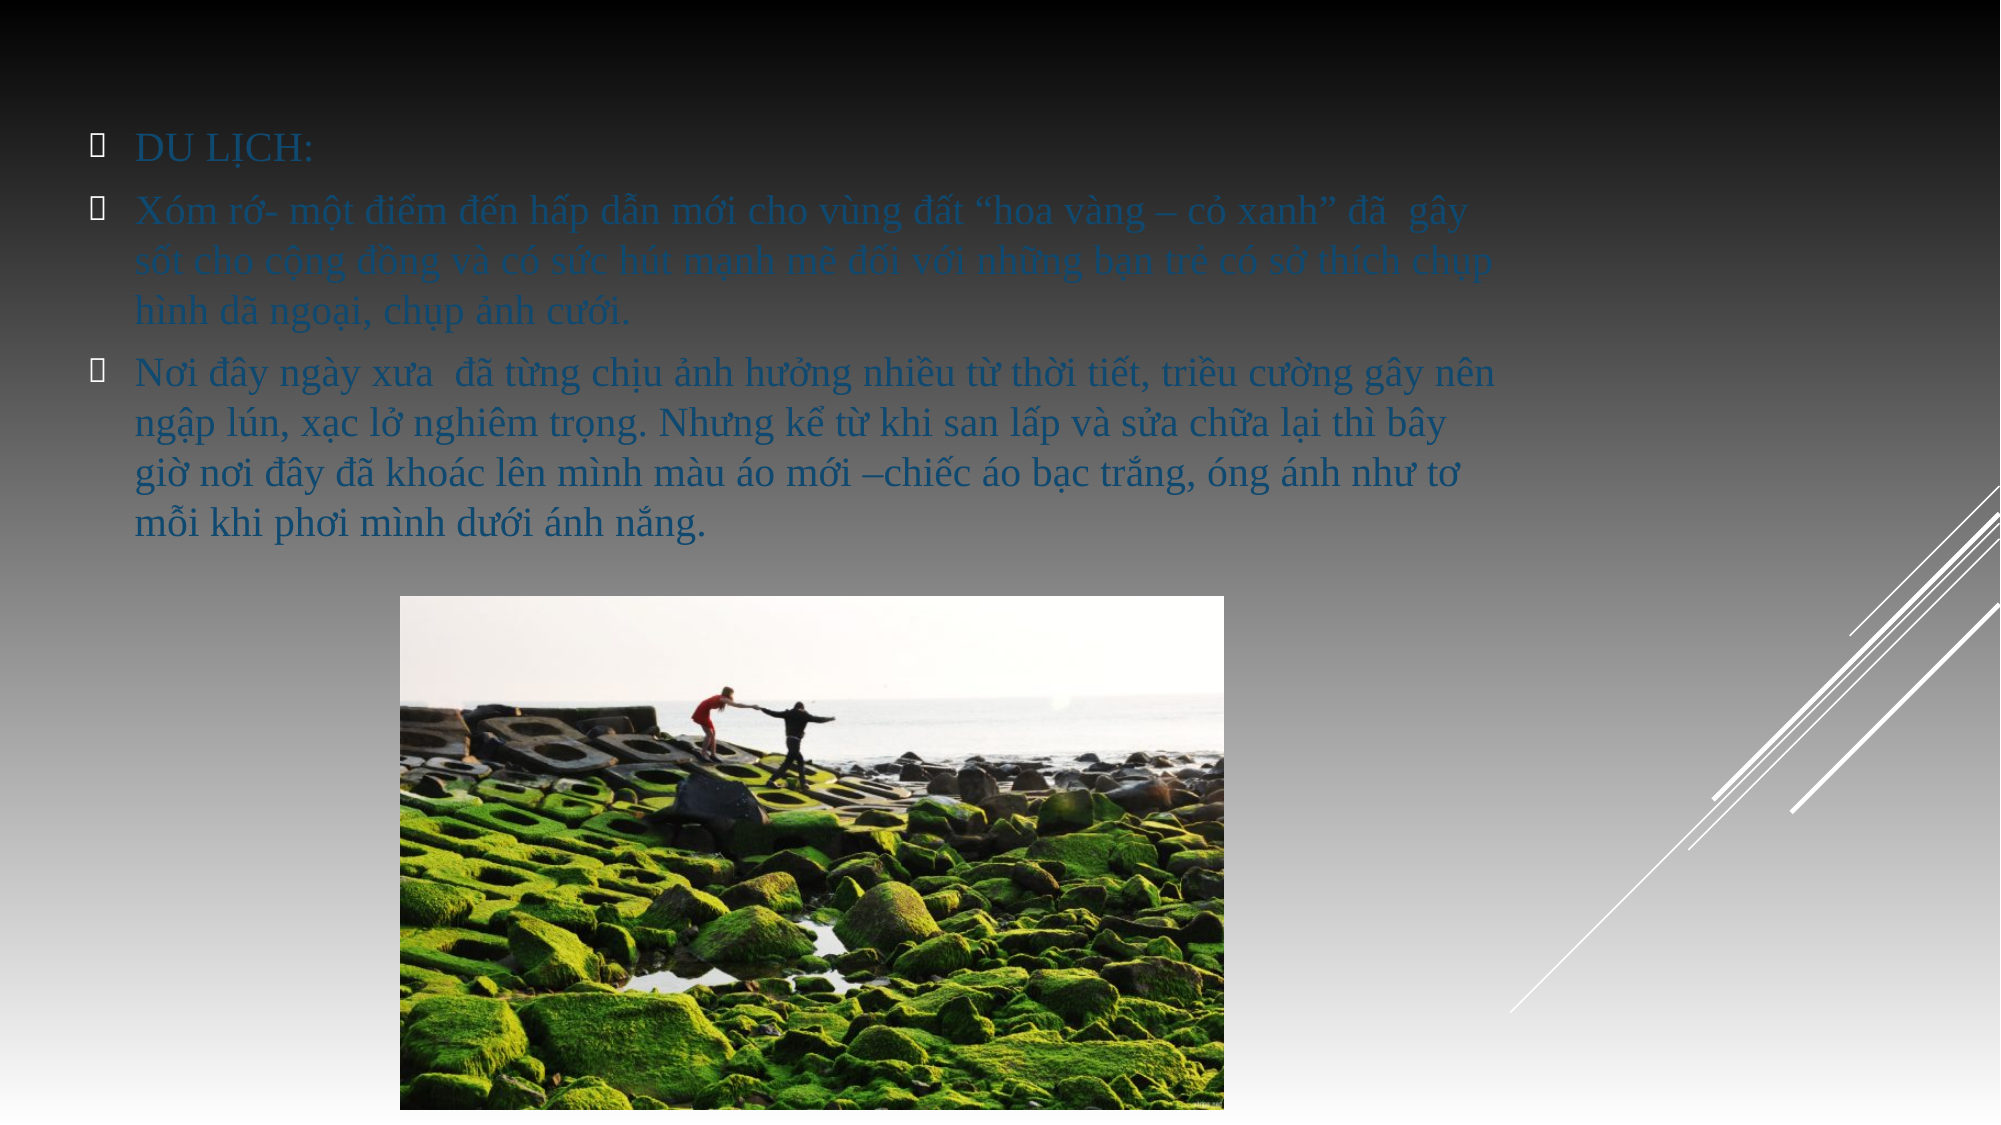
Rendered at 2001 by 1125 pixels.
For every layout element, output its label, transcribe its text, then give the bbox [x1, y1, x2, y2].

list DU LỊCH: Xóm rớ- một điểm đến hấp dẫn mới cho vùng đất “hoa vàng – cỏ xanh” đã gây sốt cho cộng đồng và có sức hút mạnh mẽ đối với những bạn trẻ có sở thích chụp hình dã ngoại, chụp ảnh cưới. Nơi đây ngày xưa đã từng chịu ảnh hưởng nhiều từ thời tiết, triều cường gây nên ngập lún, xạc lở nghiêm trọng. Nhưng kể từ khi san lấp và sửa chữa lại thì bây giờ nơi đây đã khoác lên mình màu áo mới –chiếc áo bạc trắng, óng ánh như tơ mỗi khi phơi mình dưới ánh nắng. [72, 112, 1513, 577]
picture [400, 596, 1224, 1110]
